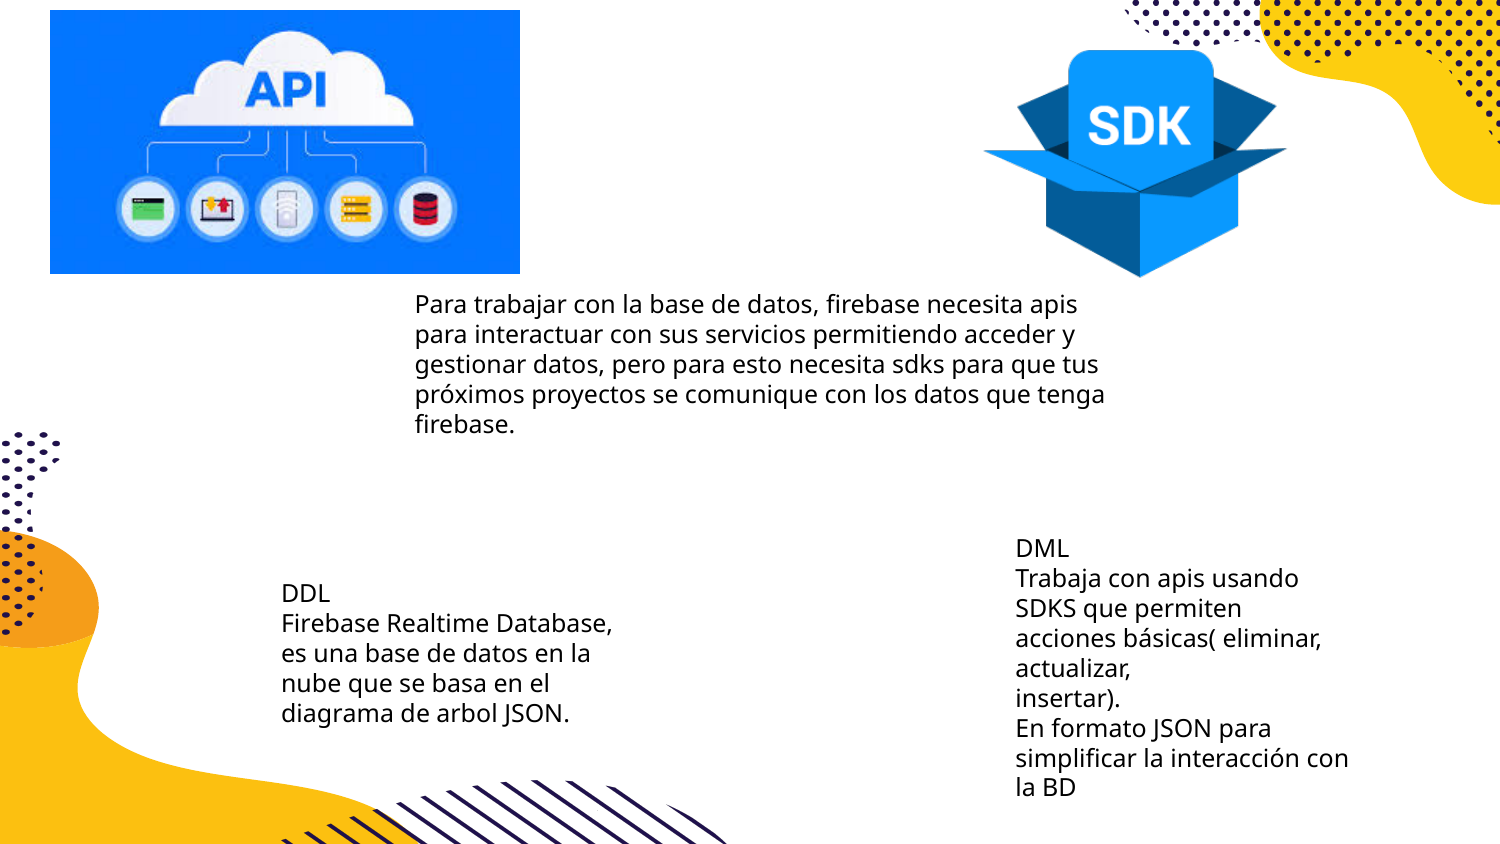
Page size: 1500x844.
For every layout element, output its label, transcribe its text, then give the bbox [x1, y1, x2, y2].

text_box Para trabajar con la base de datos, firebase necesita apis para interactuar con sus servicios permitiendo acceder y gestionar datos, pero para esto necesita sdks para que tus próximos proyectos se comunique con los datos que tenga firebase. [399, 280, 1124, 418]
text_box DDL Firebase Realtime Database, es una base de datos en la nube que se basa en el diagrama de arbol JSON. [266, 570, 632, 737]
text_box DML Trabaja con apis usando SDKS que permiten acciones básicas( eliminar, actualizar, insertar). En formato JSON para simplificar la interacción con la BD [1000, 524, 1366, 783]
picture [50, 10, 520, 274]
picture [980, 0, 1300, 319]
